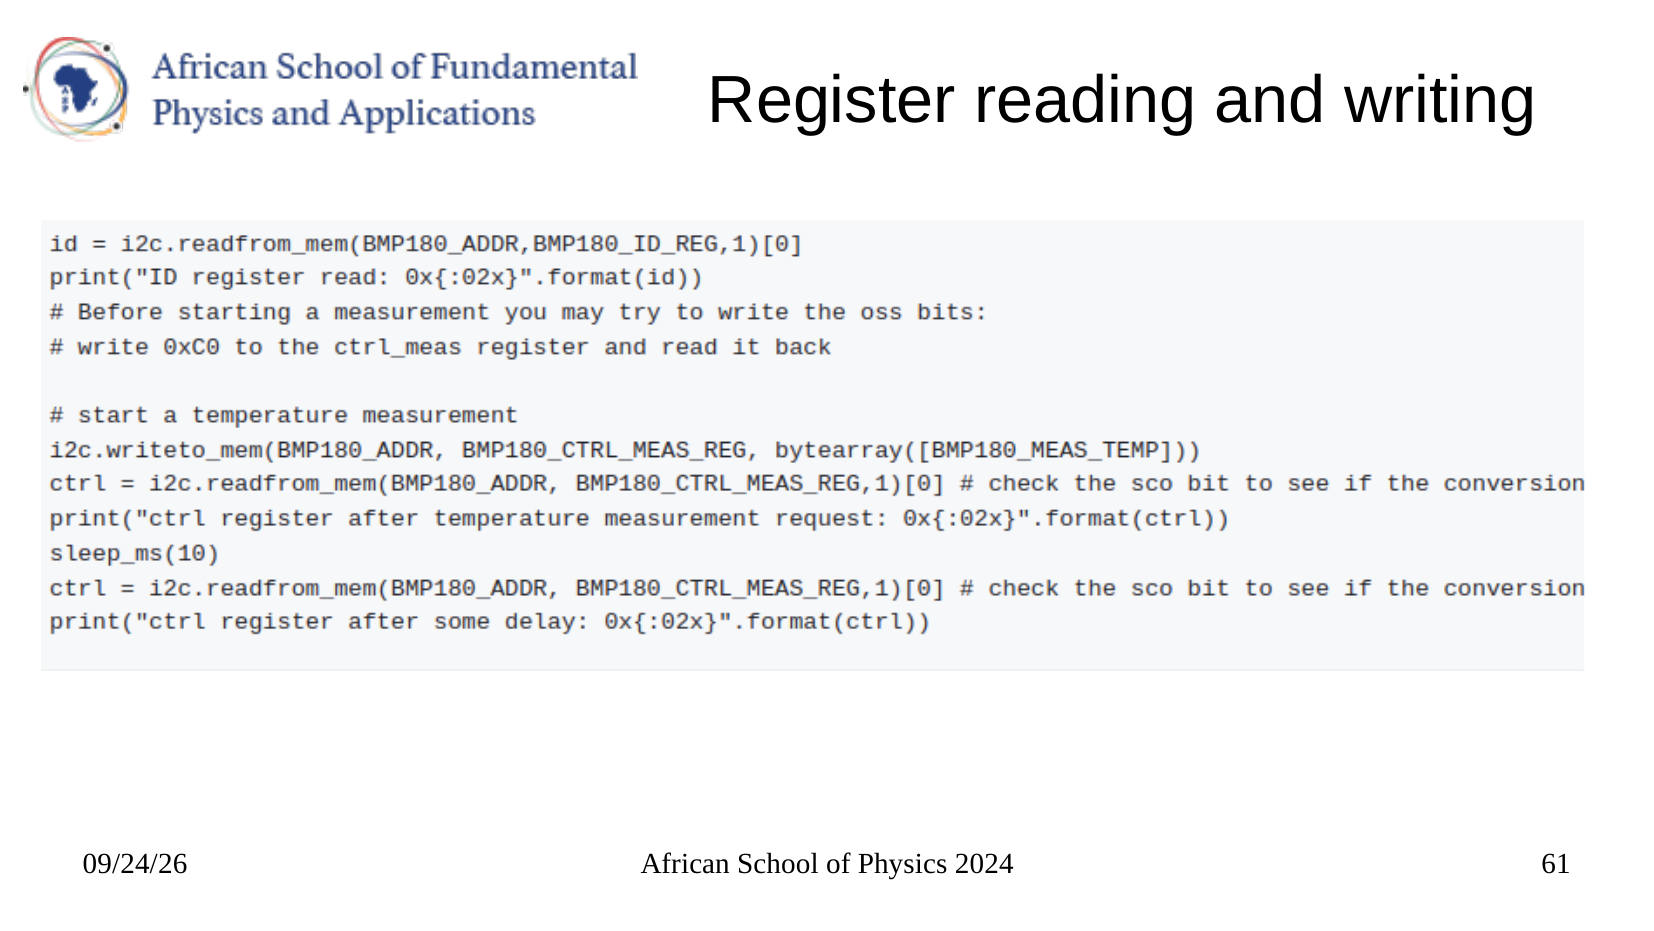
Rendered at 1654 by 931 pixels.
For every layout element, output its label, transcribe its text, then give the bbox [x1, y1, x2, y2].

picture [23, 37, 635, 142]
picture [41, 220, 1593, 671]
title Register reading and writing [635, 21, 1610, 177]
